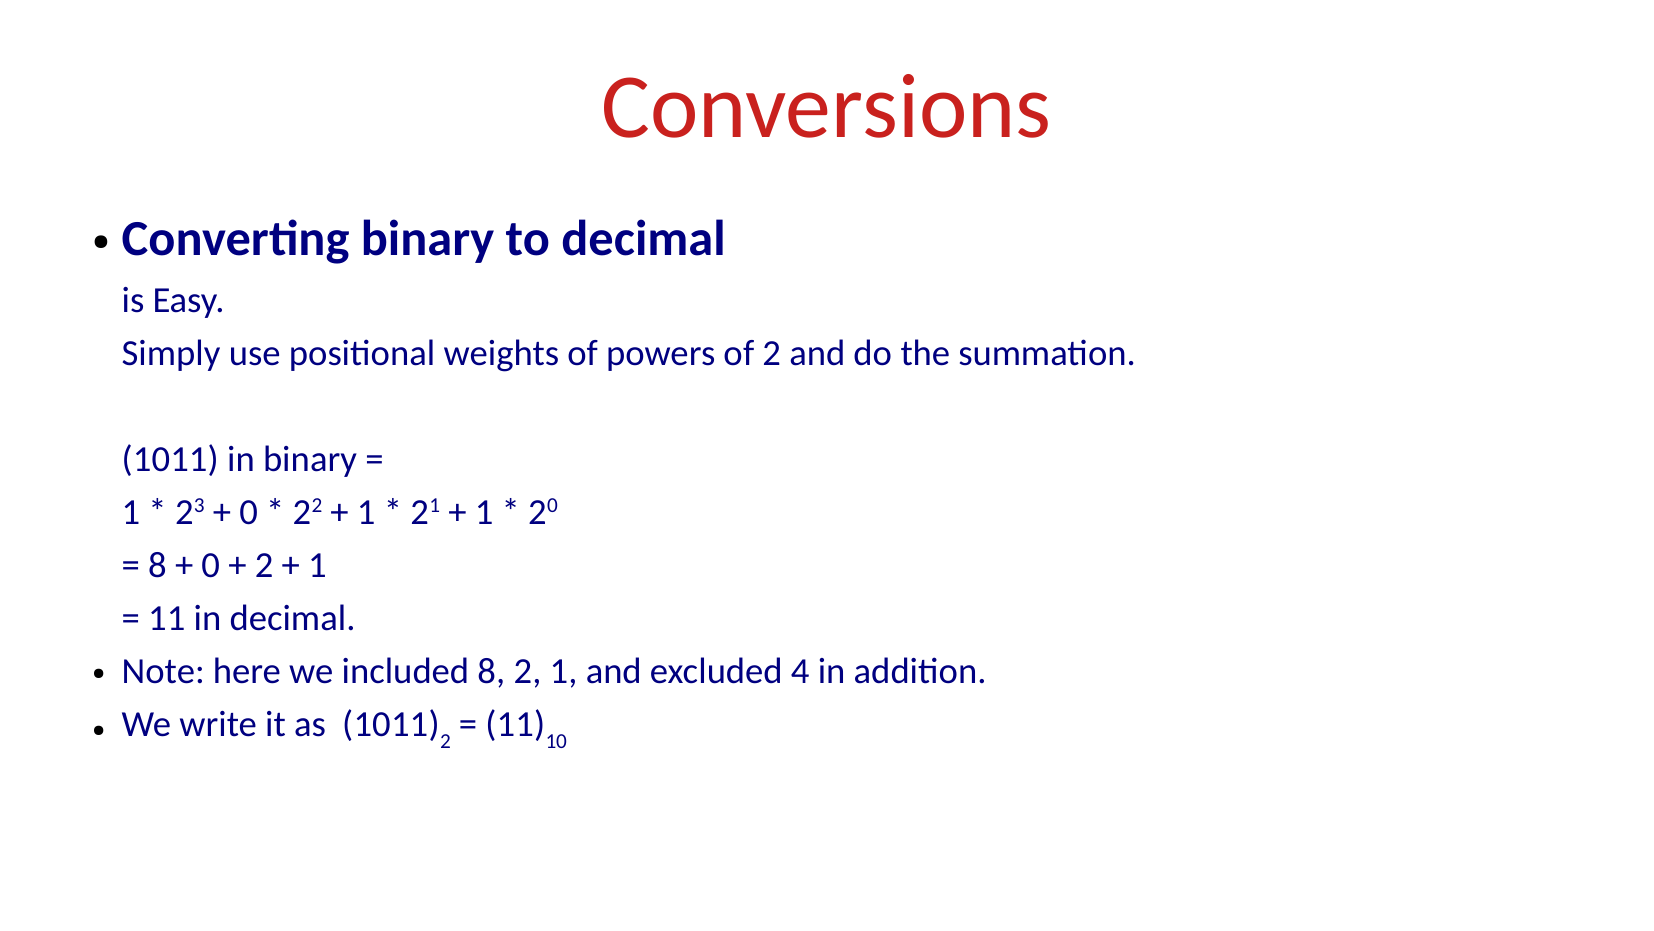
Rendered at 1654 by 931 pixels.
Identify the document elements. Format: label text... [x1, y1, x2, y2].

list Converting binary to decimal is Easy. Simply use positional weights of powers of 2 and do the summation. (1011) in binary = 1 * 23 + 0 * 22 + 1 * 21 + 1 * 20 = 8 + 0 + 2 + 1 = 11 in decimal. Note: here we included 8, 2, 1, and excluded 4 in addition. We write it as (1011)2 = (11)10 [82, 217, 1571, 758]
title Conversions [82, 37, 1571, 193]
